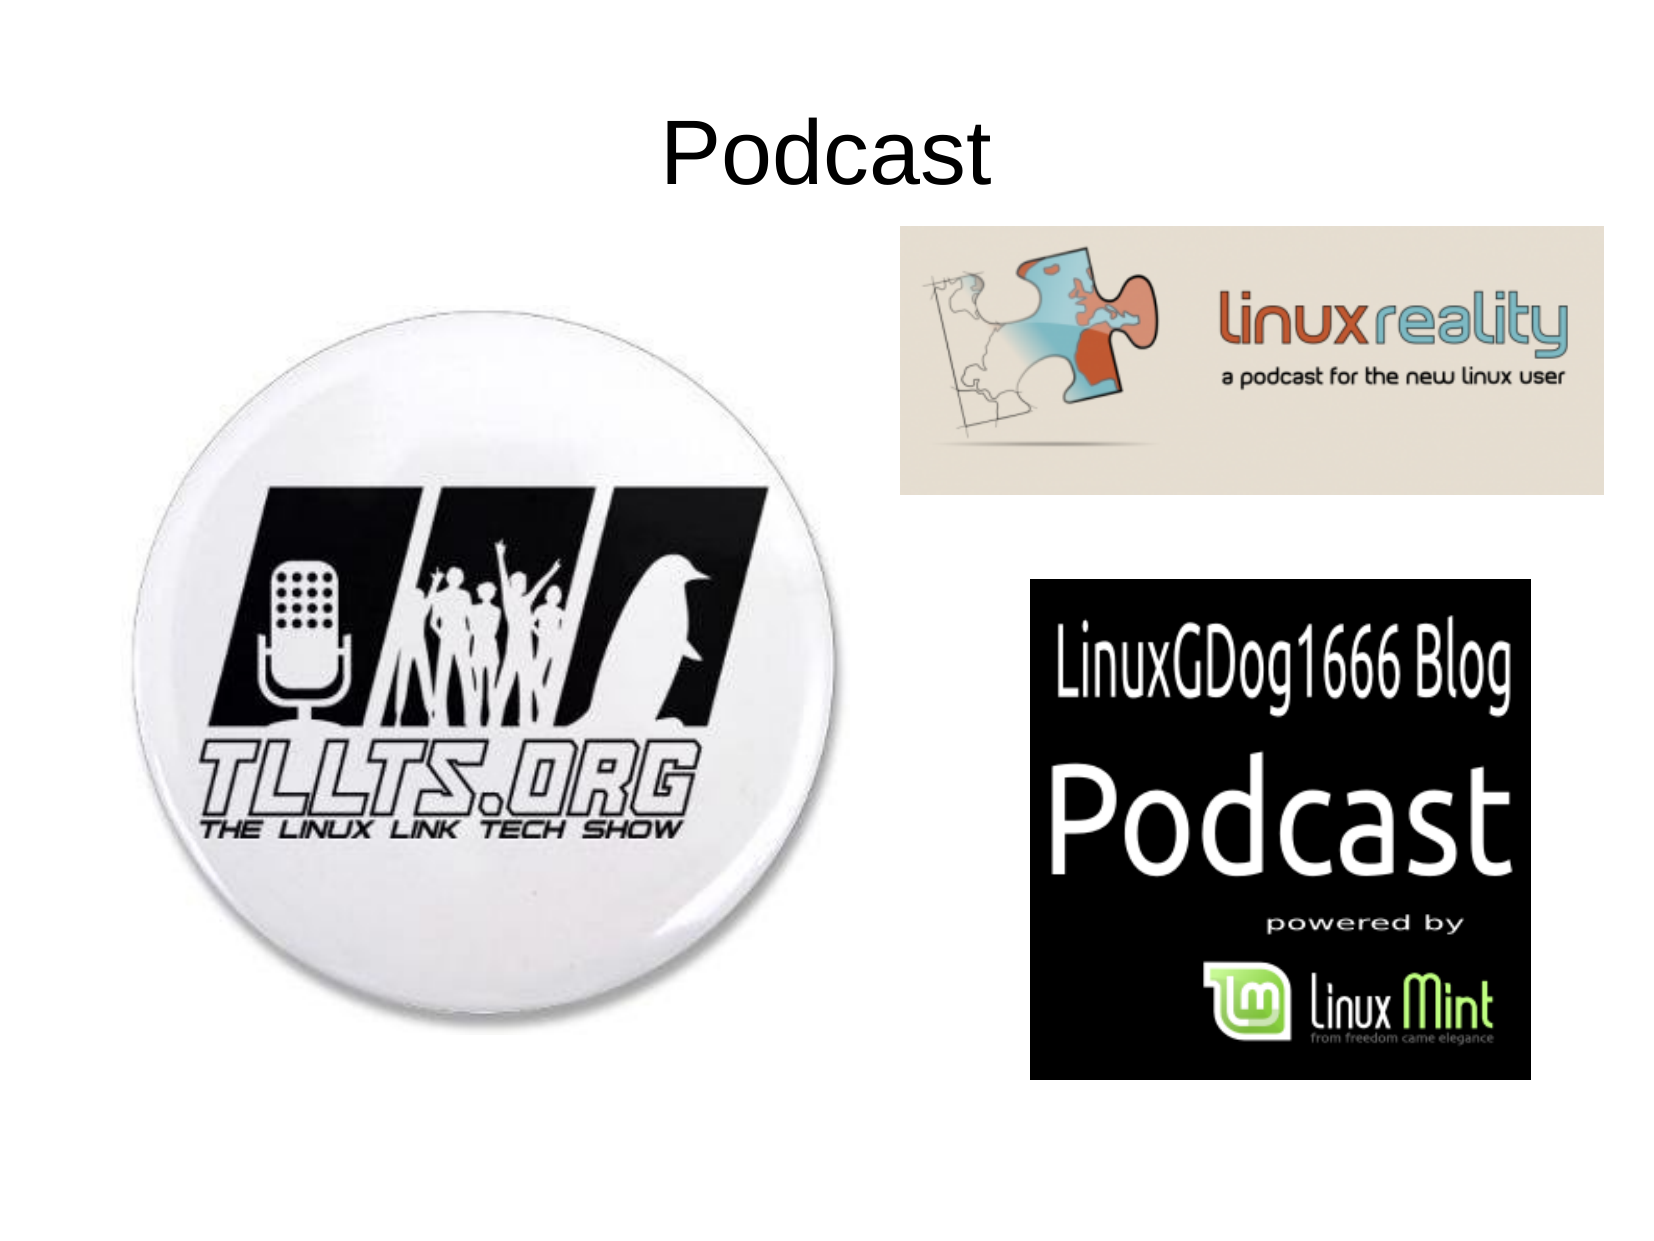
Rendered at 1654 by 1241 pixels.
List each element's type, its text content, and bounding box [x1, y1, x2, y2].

title Podcast [82, 49, 1571, 257]
picture [120, 305, 850, 1036]
picture [1030, 579, 1531, 1081]
picture [900, 226, 1604, 496]
